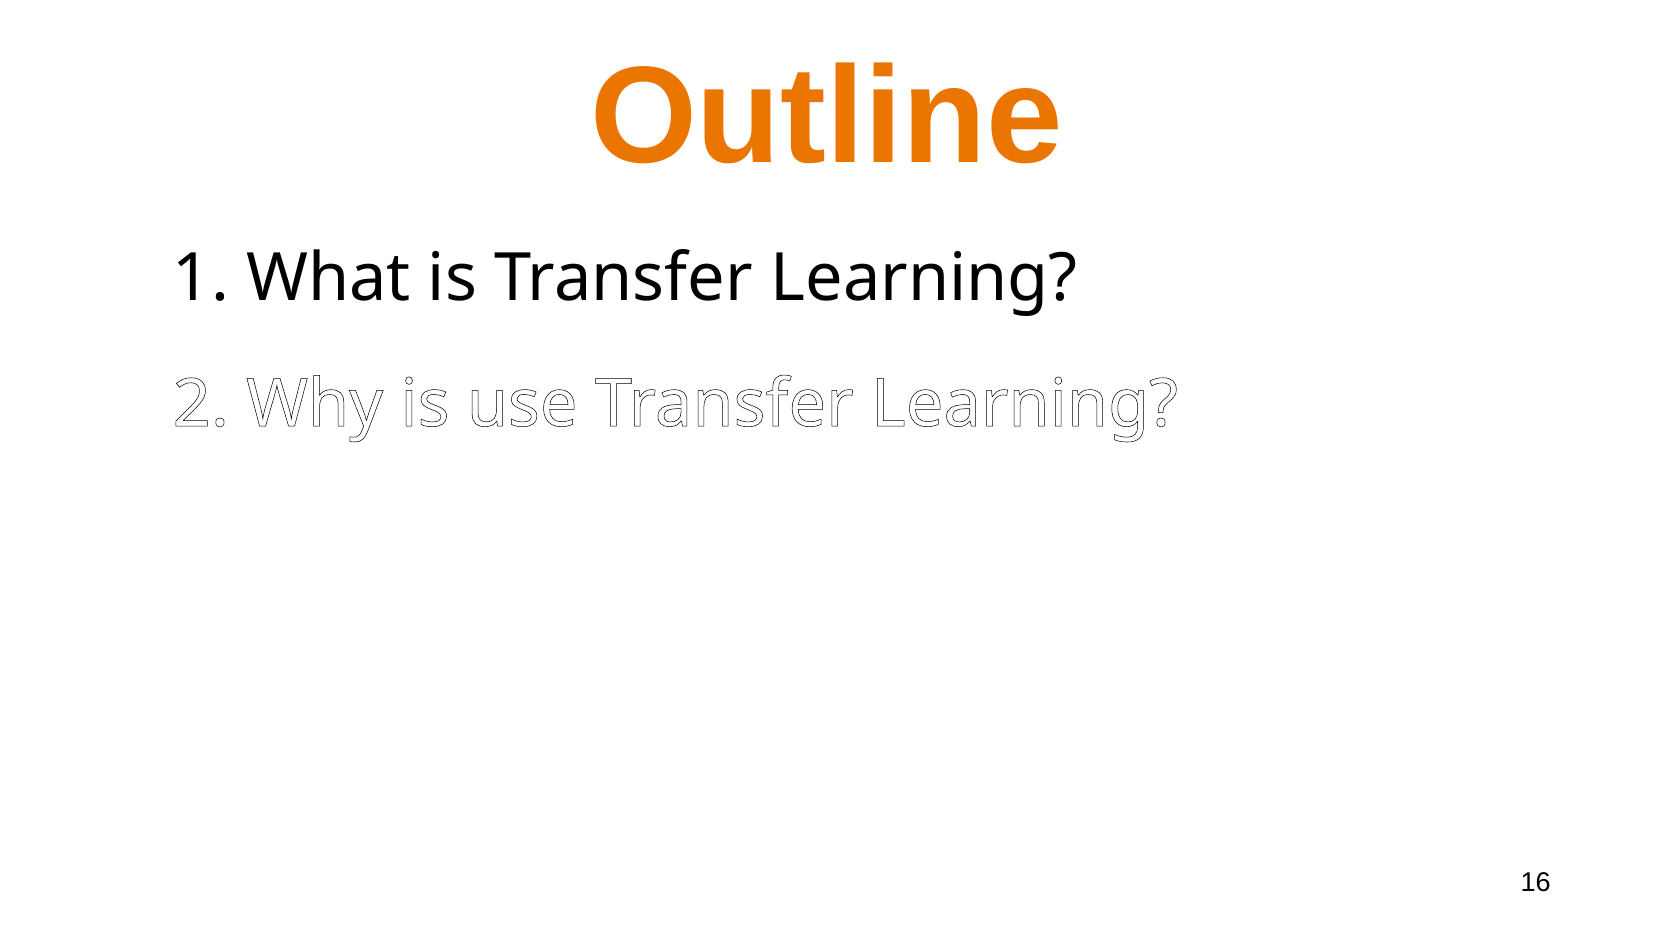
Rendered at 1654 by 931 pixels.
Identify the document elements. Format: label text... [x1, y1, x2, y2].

list 1. What is Transfer Learning? 2. Why is use Transfer Learning? [101, 228, 1591, 871]
title Outline [82, 37, 1571, 193]
